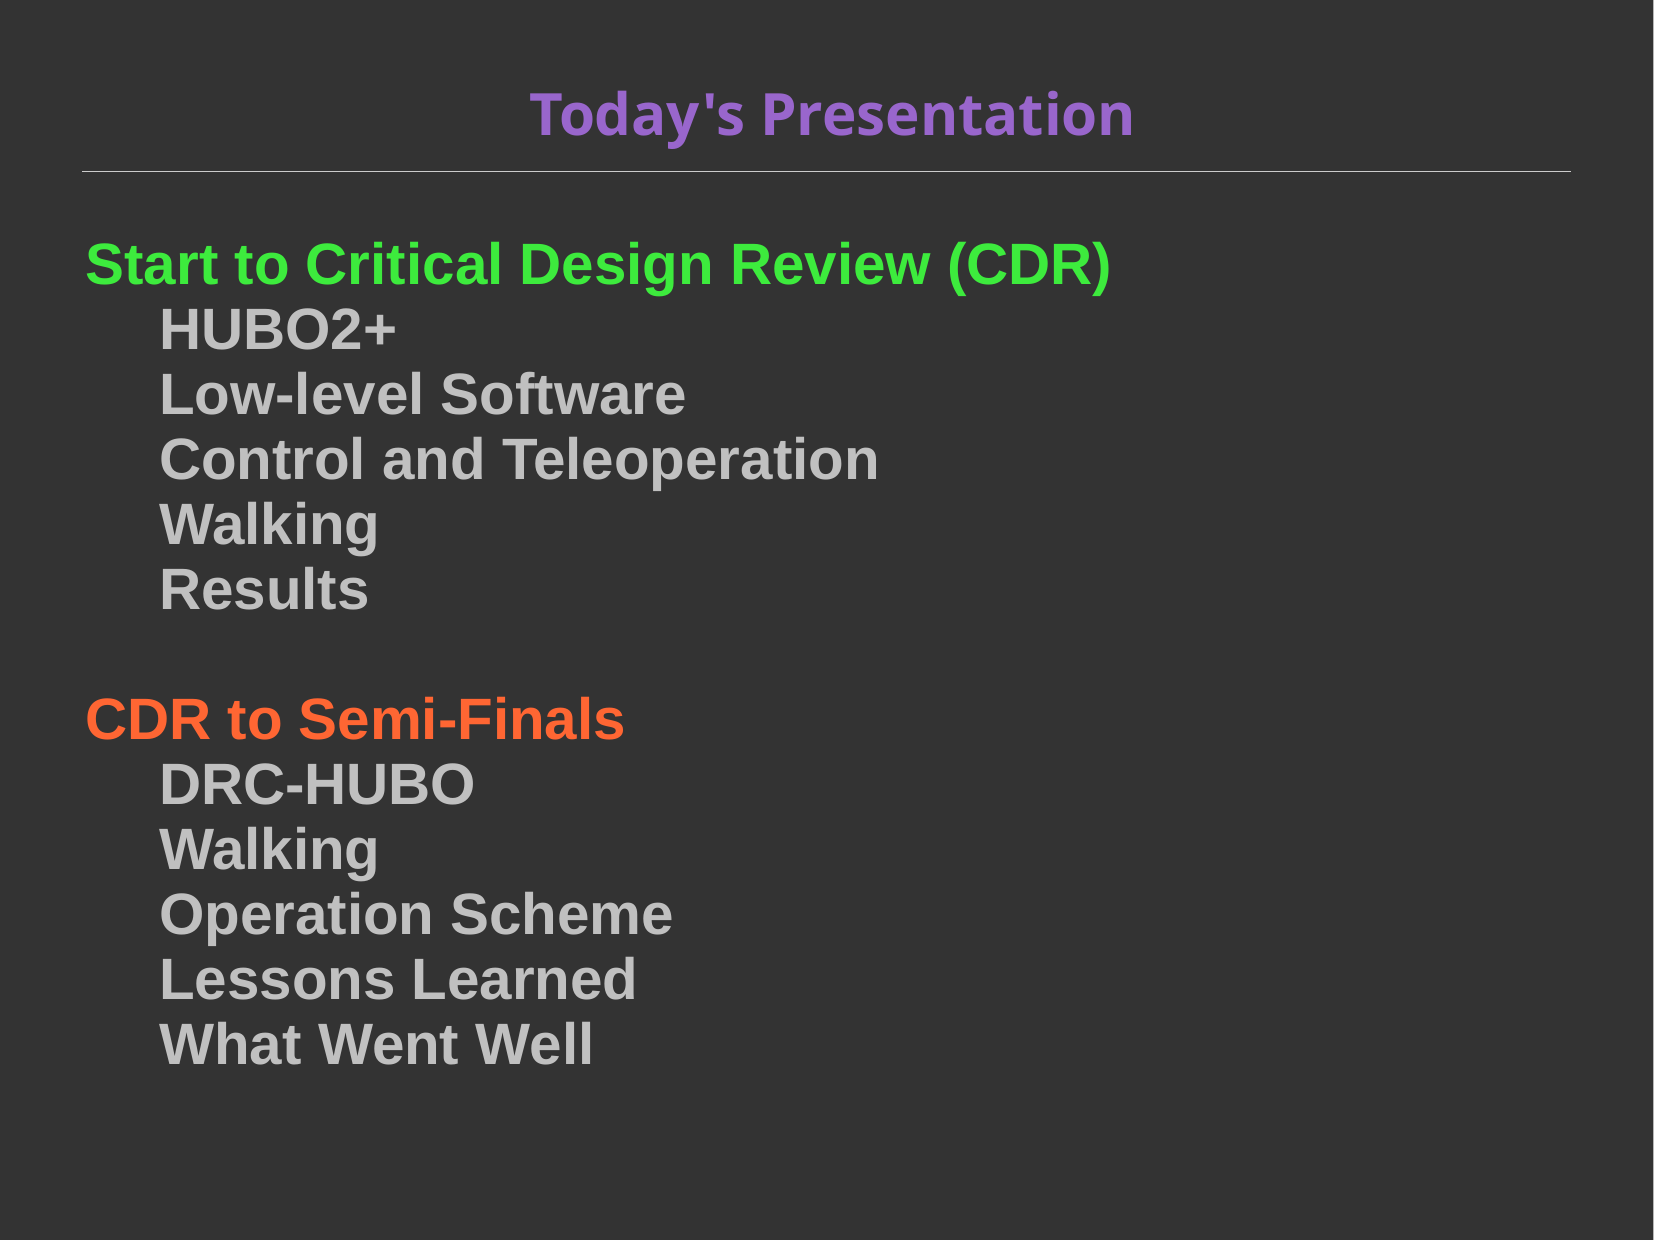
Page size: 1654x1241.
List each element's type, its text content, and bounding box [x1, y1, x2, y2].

title Today's Presentation [23, 43, 1642, 184]
text_box Start to Critical Design Review (CDR) HUBO2+ Low-level Software Control and Teleoperation Walking Results CDR to Semi-Finals DRC-HUBO Walking Operation Scheme Lessons Learned What Went Well [70, 224, 1571, 1085]
